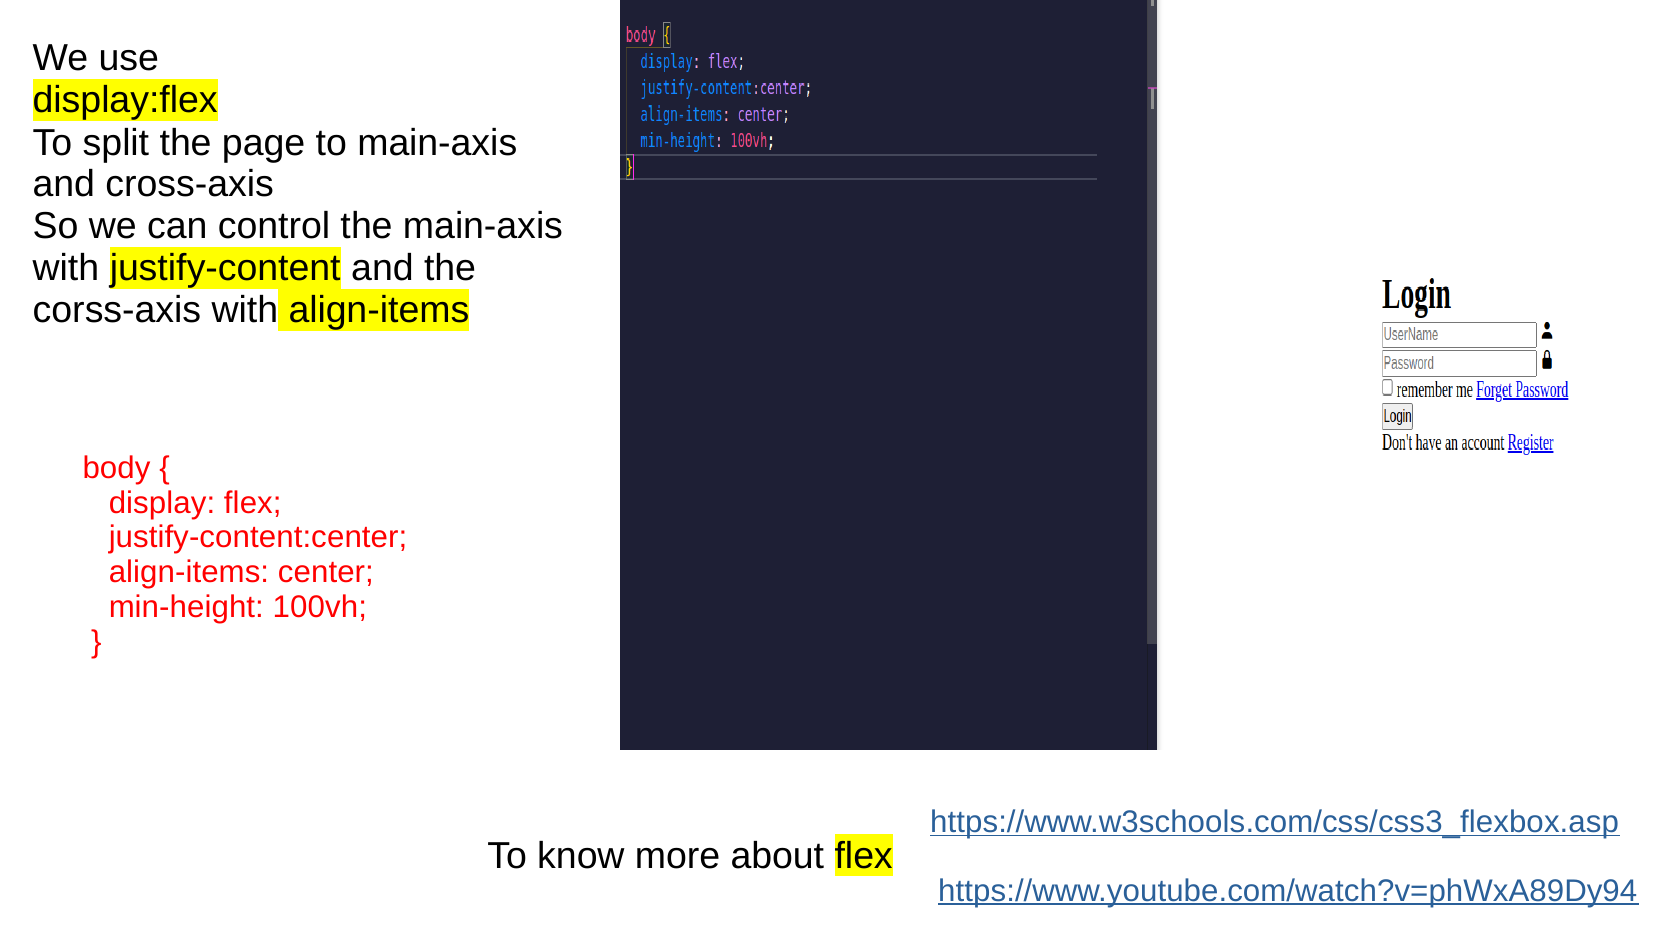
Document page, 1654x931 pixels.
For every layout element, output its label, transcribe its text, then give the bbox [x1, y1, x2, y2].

text_box https://www.youtube.com/watch?v=phWxA89Dy94 [923, 865, 1654, 916]
text_box We use display:flex To split the page to main-axis and cross-axis So we can control the main-axis with justify-content and the corss-axis with align-items [17, 29, 602, 507]
picture [620, 0, 1654, 750]
text_box https://www.w3schools.com/css/css3_flexbox.asp [915, 797, 1636, 847]
text_box To know more about flex [472, 826, 908, 884]
text_box body { display: flex; justify-content:center; align-items: center; min-height: 100vh; } [59, 507, 423, 667]
